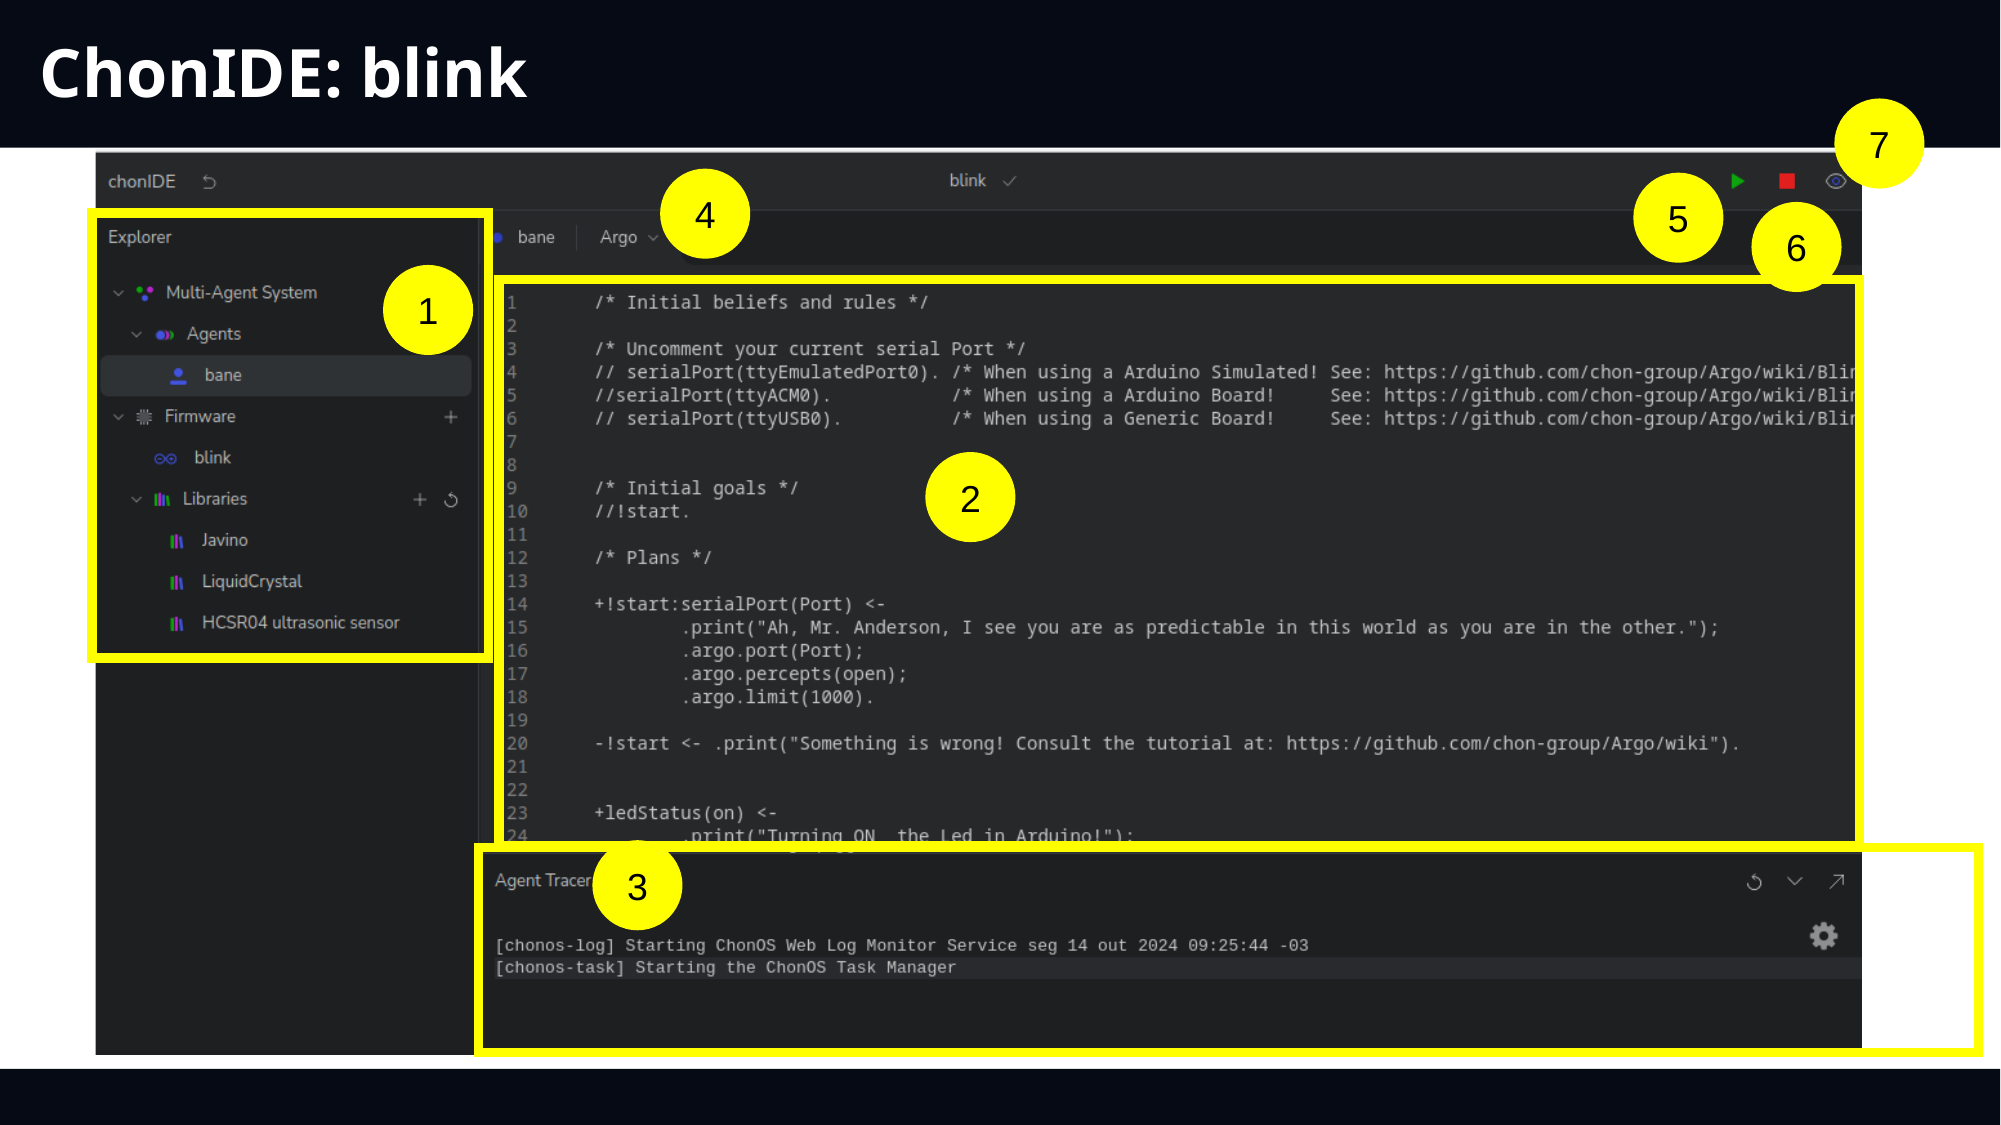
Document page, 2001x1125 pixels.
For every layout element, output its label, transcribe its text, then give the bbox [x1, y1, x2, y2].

text_box 2 [926, 452, 1015, 542]
picture [97, 218, 484, 653]
text_box ChonIDE: blink [25, 23, 1998, 116]
text_box 5 [1634, 173, 1723, 262]
text_box 4 [660, 169, 750, 258]
picture [504, 284, 1855, 841]
text_box 3 [593, 840, 682, 930]
text_box 1 [383, 265, 473, 355]
picture [95, 149, 1862, 1055]
text_box 6 [1752, 202, 1841, 292]
picture [483, 852, 1862, 1048]
text_box 7 [1835, 99, 1924, 188]
